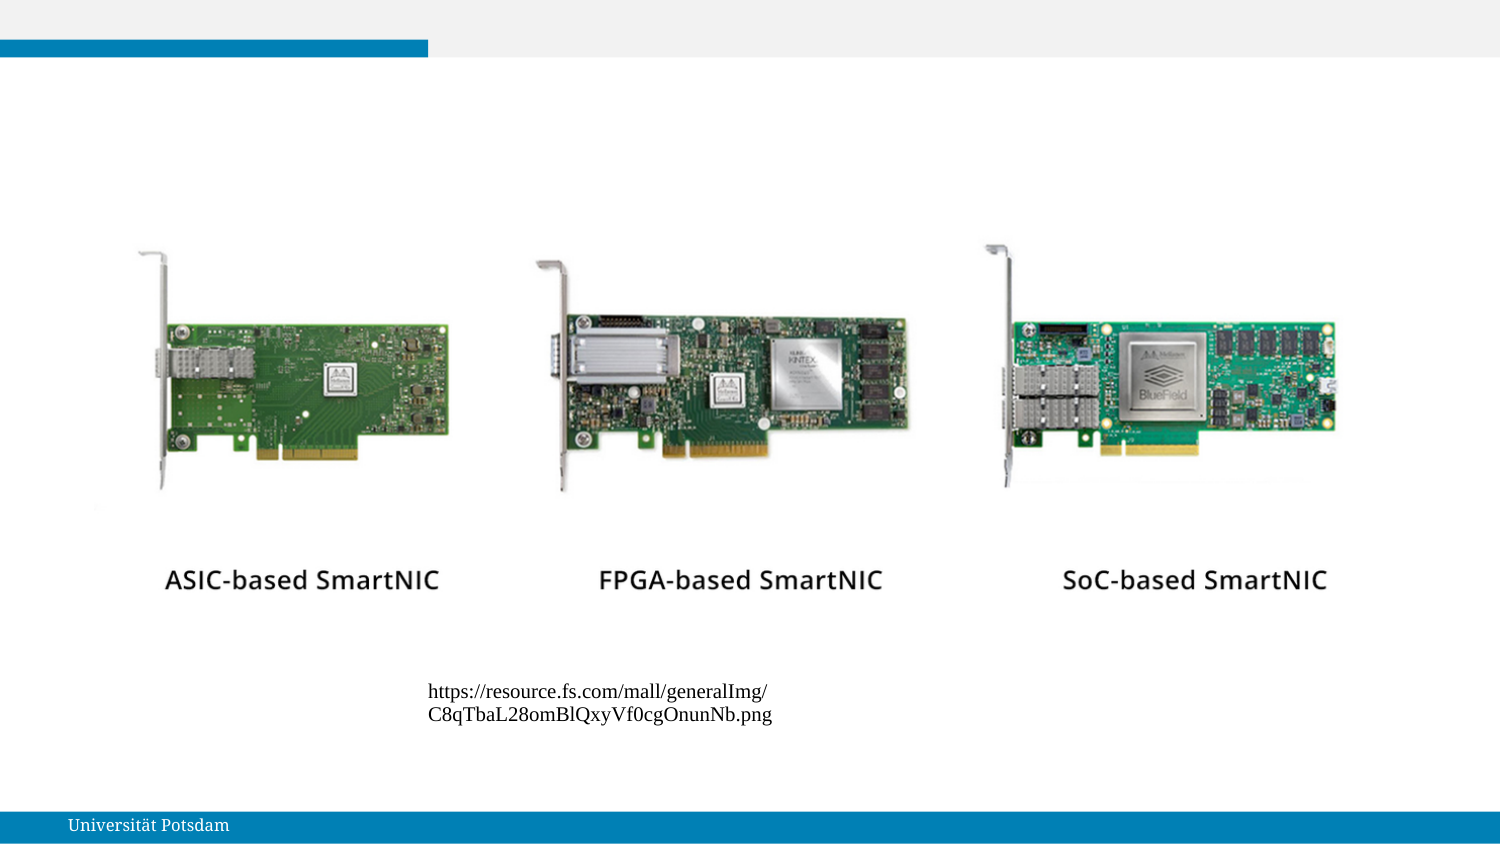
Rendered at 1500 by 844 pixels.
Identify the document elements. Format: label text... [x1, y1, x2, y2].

text_box https://resource.fs.com/mall/generalImg/C8qTbaL28omBlQxyVf0cgOnunNb.png [413, 673, 1123, 735]
picture [94, 100, 1388, 747]
